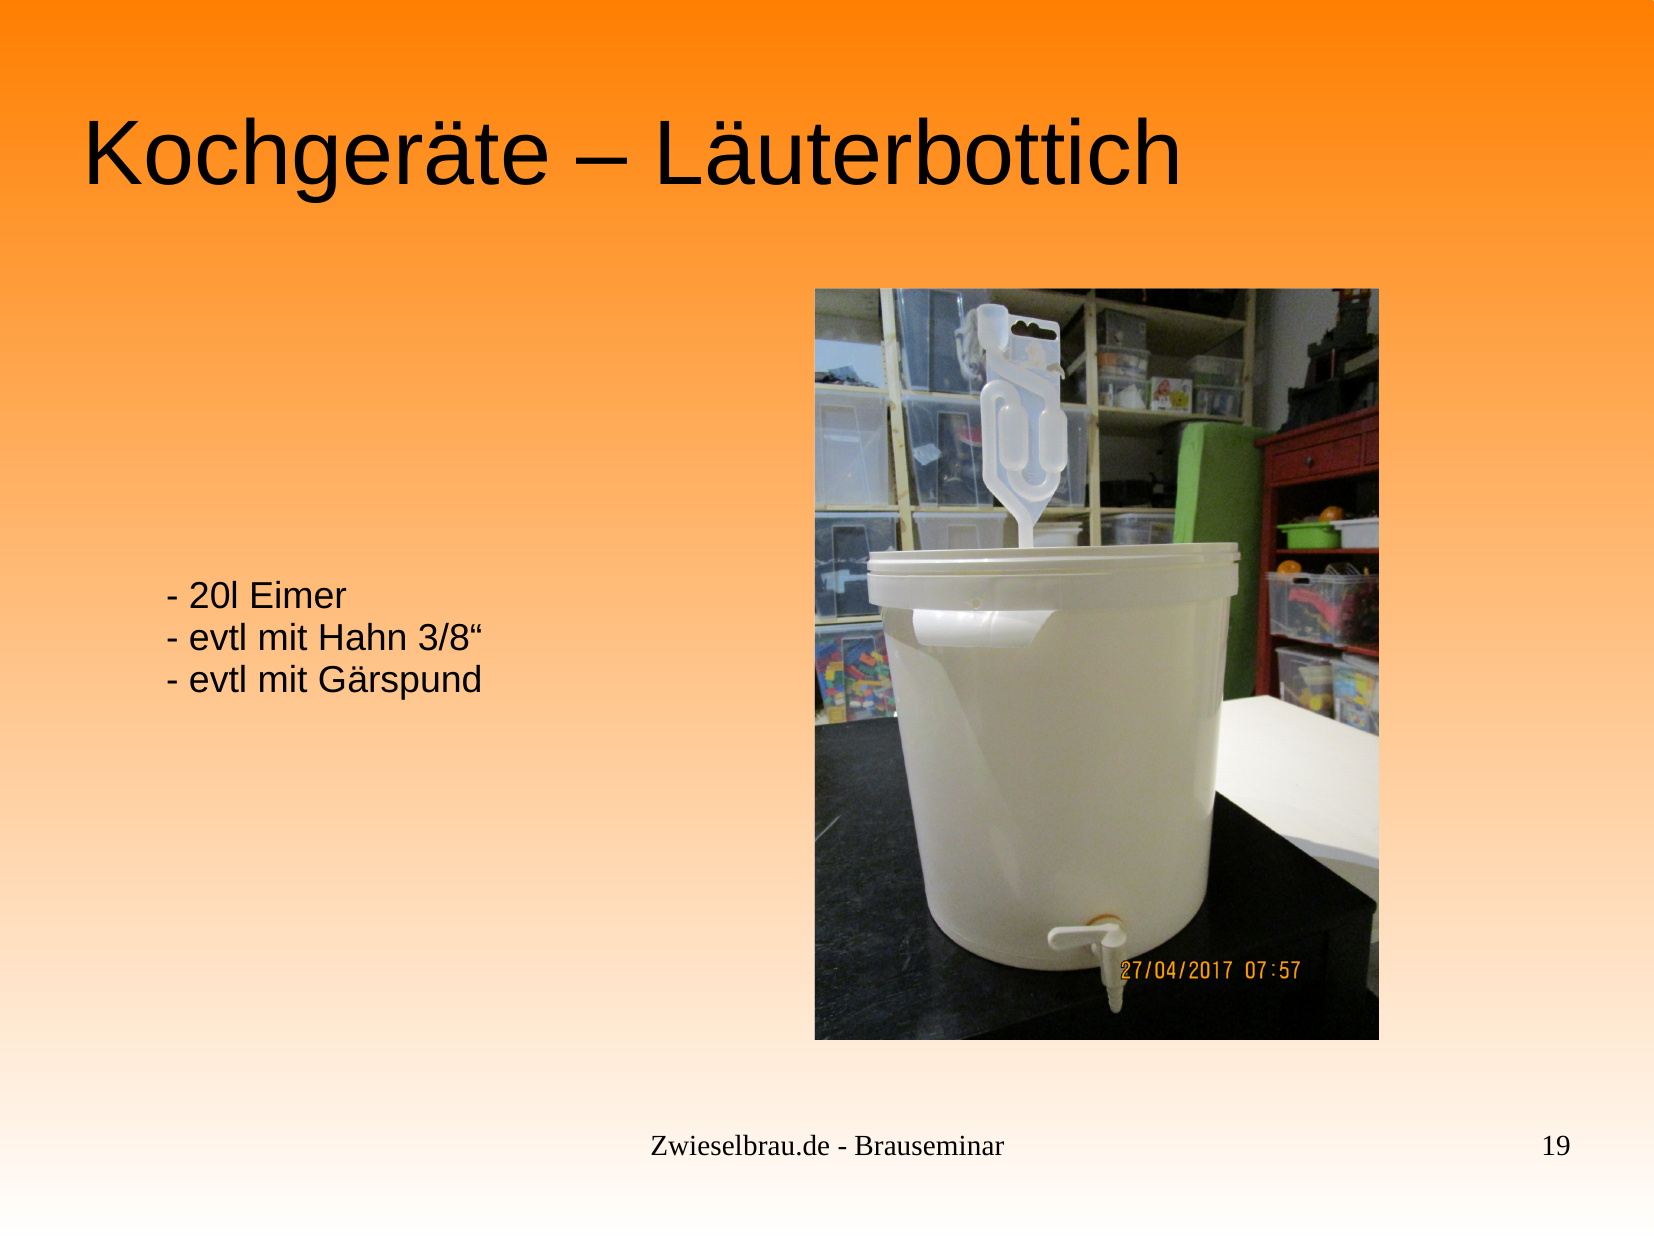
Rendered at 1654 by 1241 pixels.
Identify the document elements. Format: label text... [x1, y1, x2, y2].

text_box - 20l Eimer - evtl mit Hahn 3/8“ - evtl mit Gärspund [151, 566, 544, 831]
picture [814, 288, 1379, 1040]
title Kochgeräte – Läuterbottich [82, 49, 1571, 257]
text_box [212, 256, 1489, 981]
